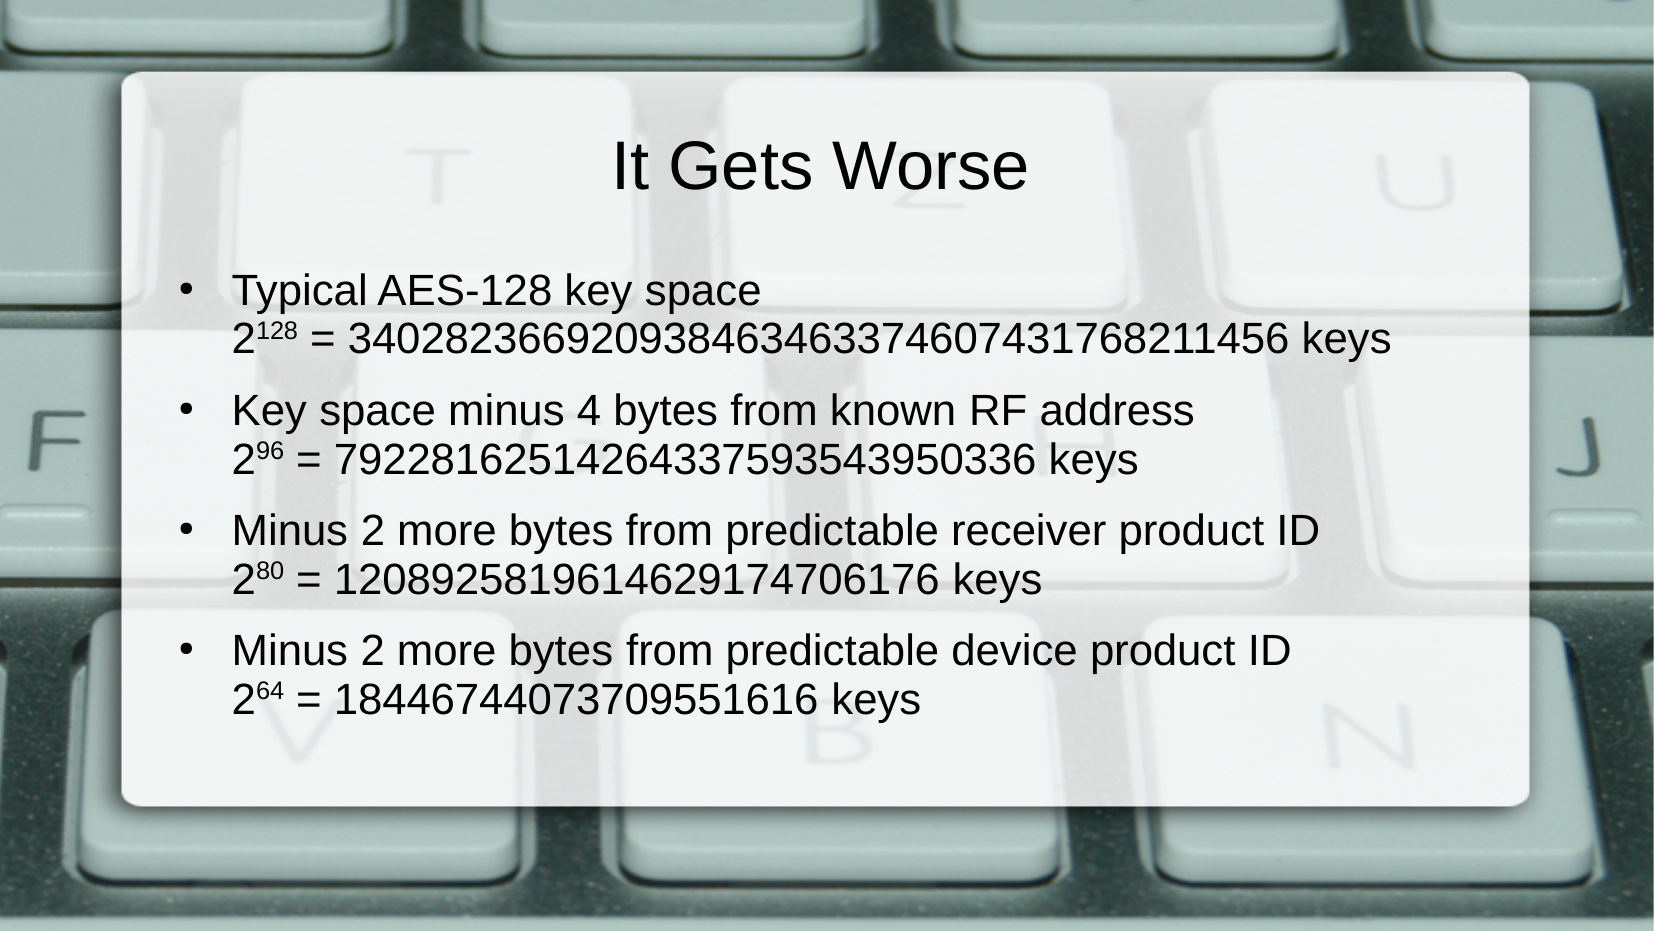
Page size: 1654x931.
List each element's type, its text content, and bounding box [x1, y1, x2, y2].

list Typical AES-128 key space 2128 = 340282366920938463463374607431768211456 keys Key space minus 4 bytes from known RF address 296 = 79228162514264337593543950336 keys Minus 2 more bytes from predictable receiver product ID 280 = 1208925819614629174706176 keys Minus 2 more bytes from predictable device product ID 264 = 18446744073709551616 keys [147, 265, 1506, 806]
title It Gets Worse [135, 88, 1506, 244]
picture [0, 0, 1654, 931]
